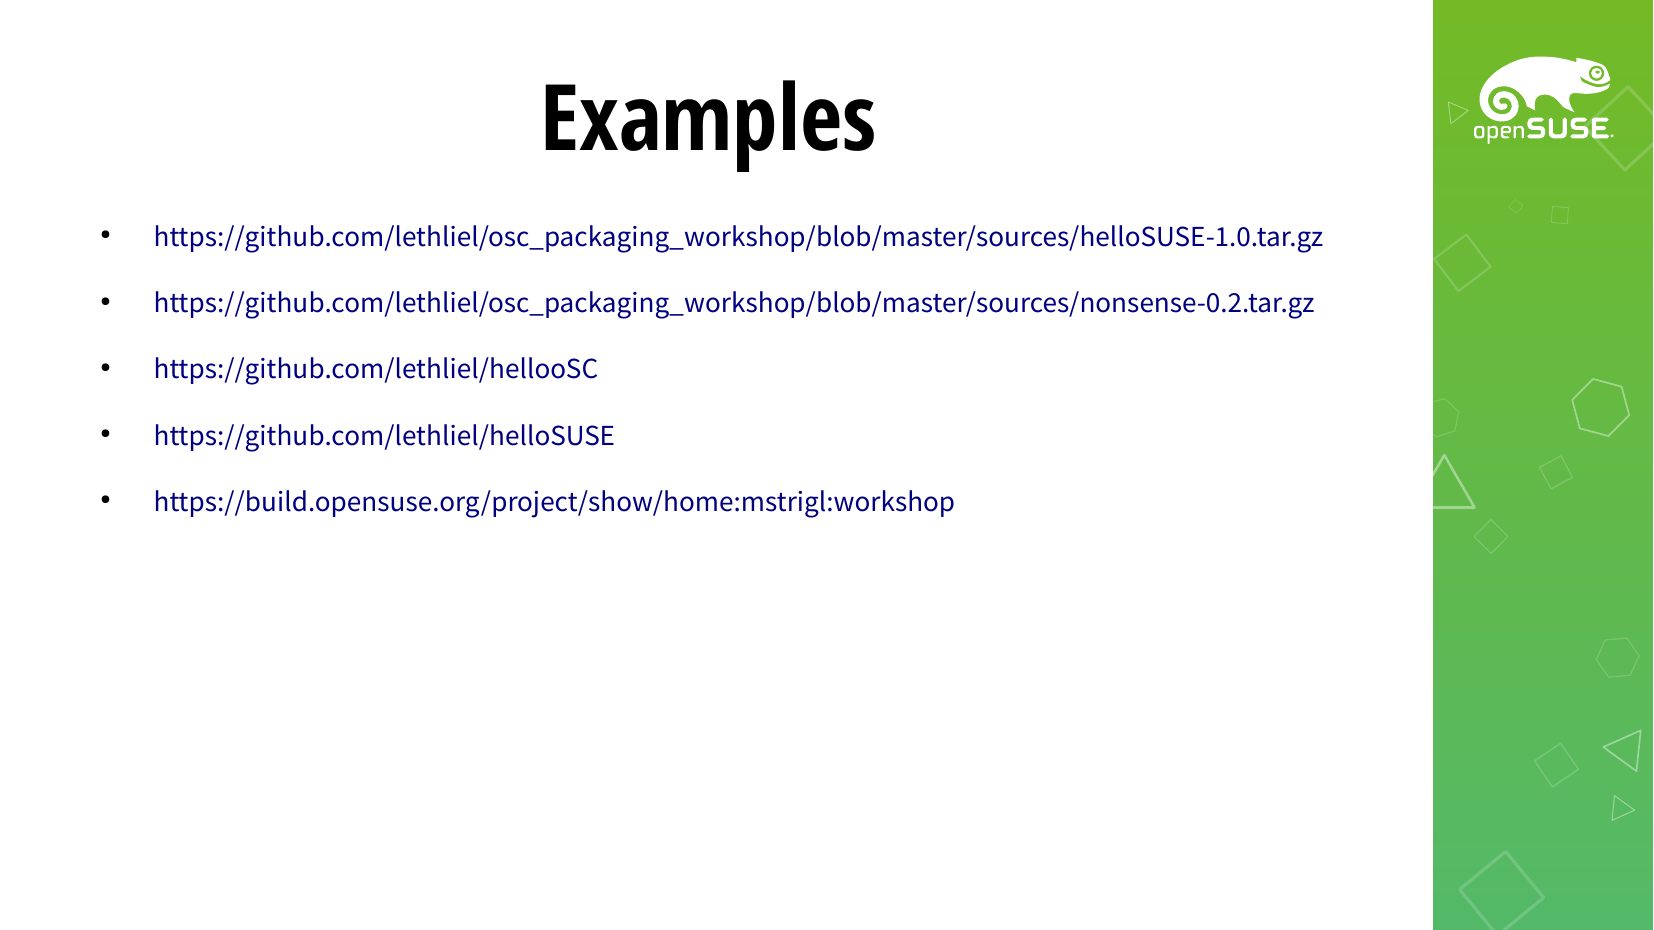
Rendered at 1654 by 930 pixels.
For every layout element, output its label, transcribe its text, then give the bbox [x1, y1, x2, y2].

list https://github.com/lethliel/osc_packaging_workshop/blob/master/sources/helloSUSE-1.0.tar.gz https://github.com/lethliel/osc_packaging_workshop/blob/master/sources/nonsense-0.2.tar.gz https://github.com/lethliel/hellooSC https://github.com/lethliel/helloSUSE https://build.opensuse.org/project/show/home:mstrigl:workshop [82, 217, 1396, 757]
title Examples [82, 37, 1336, 193]
